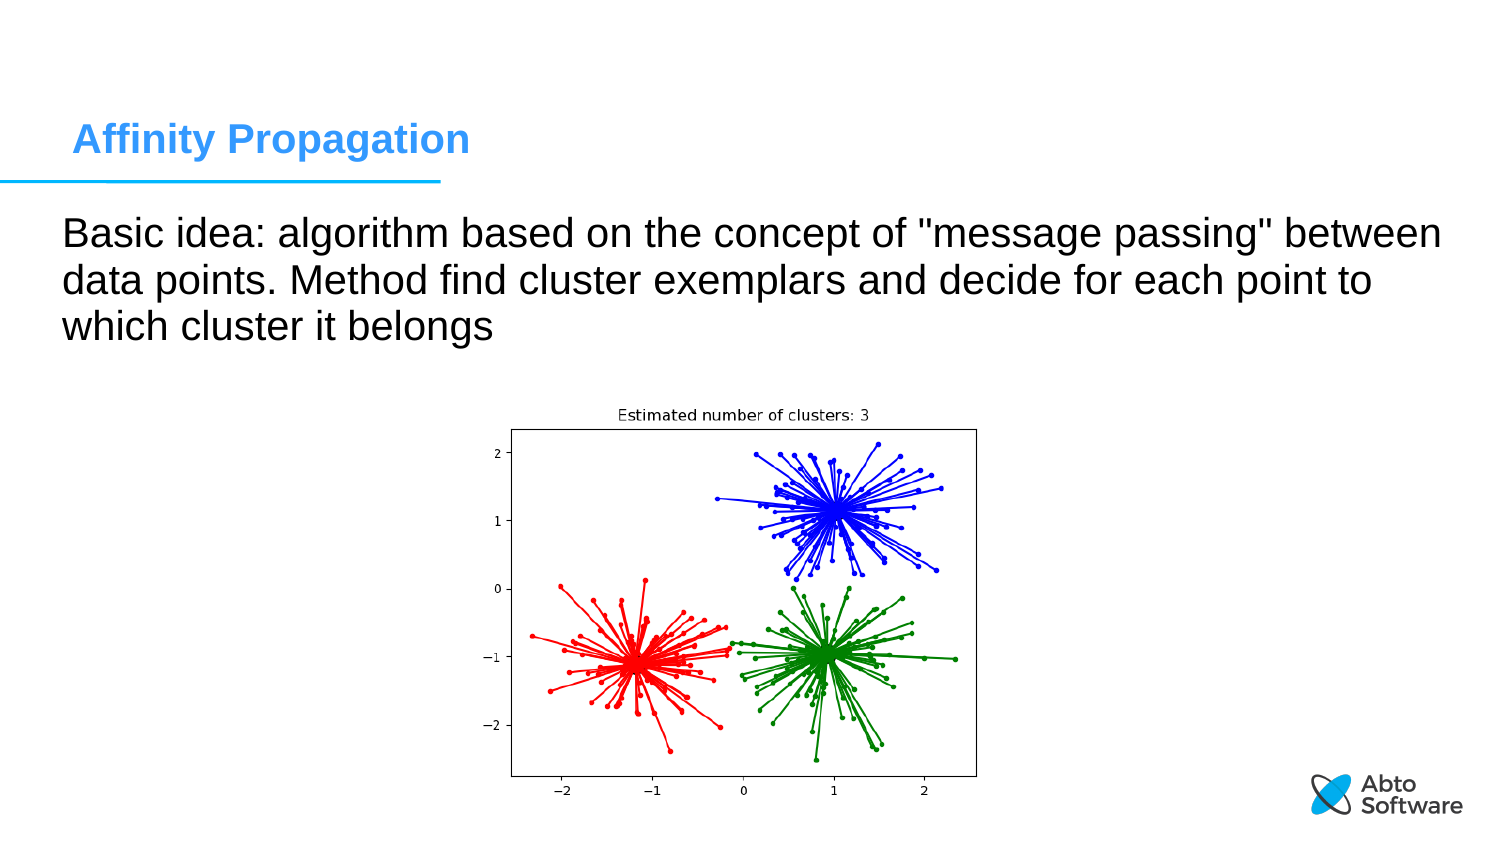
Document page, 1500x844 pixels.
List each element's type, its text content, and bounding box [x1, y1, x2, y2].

picture [1299, 771, 1474, 817]
title Affinity Propagation [71, 68, 1311, 210]
subtitle Basic idea: algorithm based on the concept of "message passing" between data points. Method find cluster exemplars and decide for each point to which cluster it belongs [62, 210, 1456, 350]
picture [435, 374, 1036, 826]
